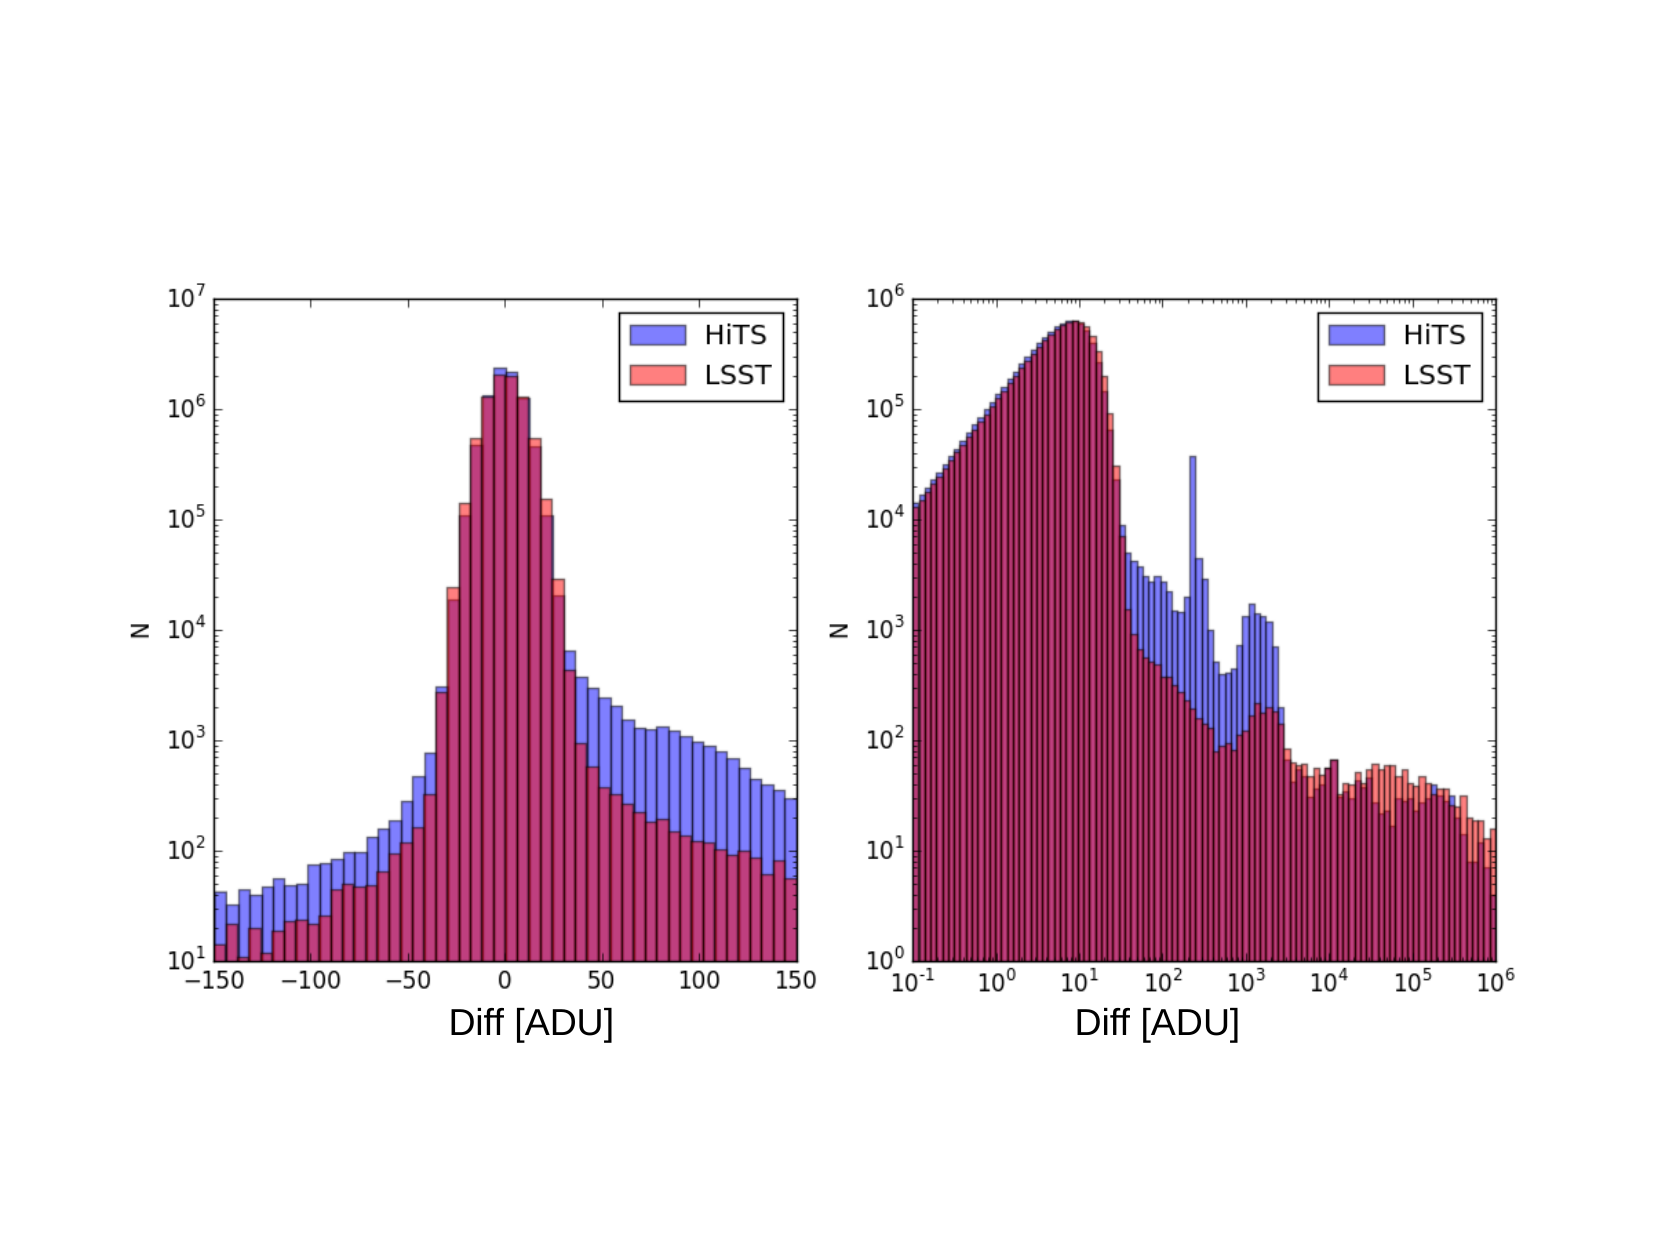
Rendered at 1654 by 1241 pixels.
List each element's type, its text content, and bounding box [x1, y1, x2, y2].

text_box Diff [ADU] Diff [ADU] [269, 1000, 1422, 1072]
picture [7, 216, 1654, 1044]
